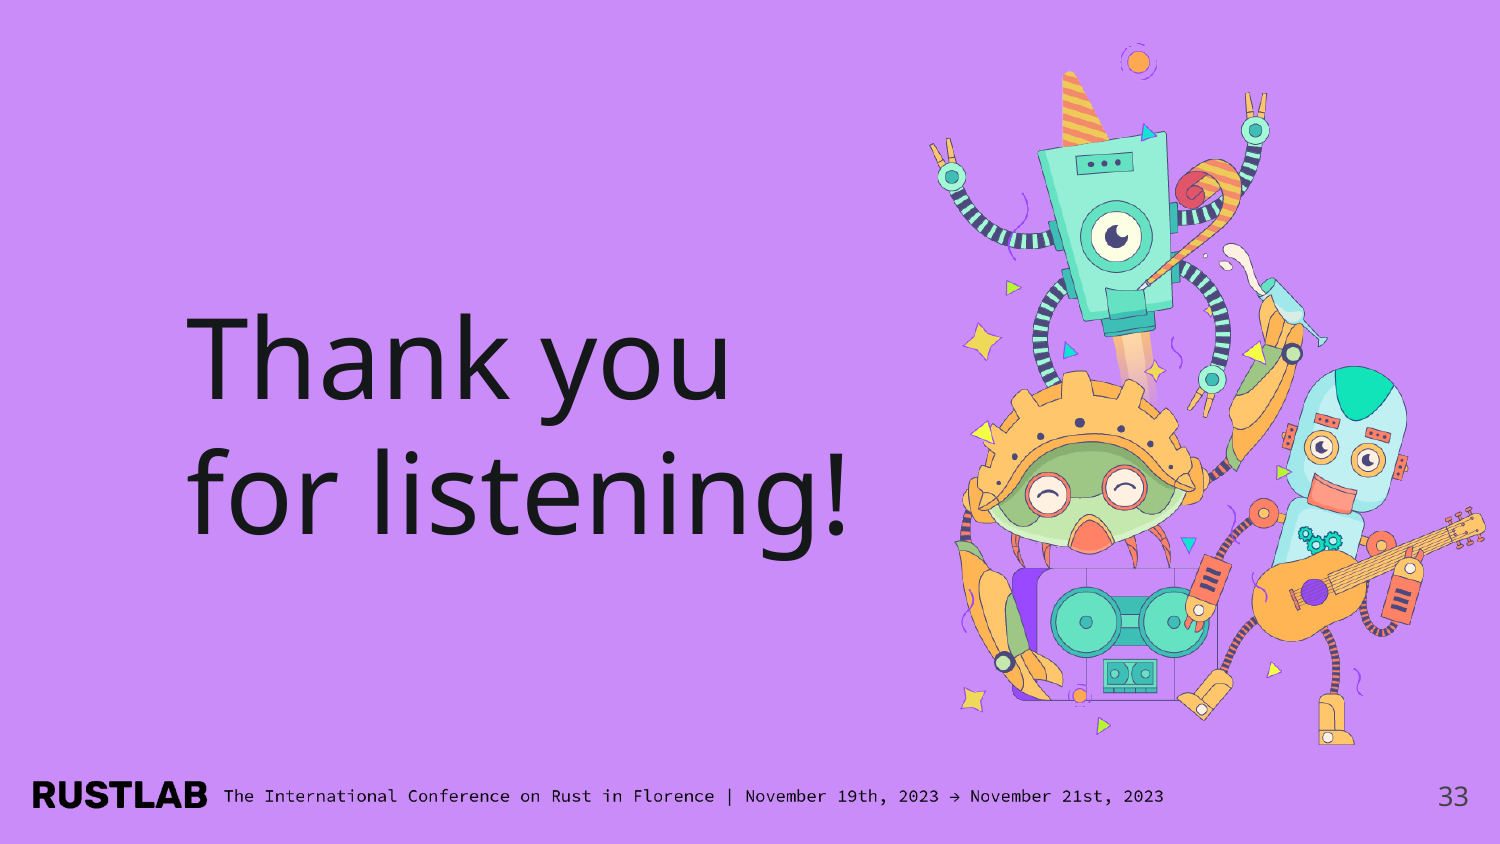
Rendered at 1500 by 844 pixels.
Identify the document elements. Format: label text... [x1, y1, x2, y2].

picture [929, 43, 1486, 746]
subtitle Thank you for listening! [171, 137, 929, 707]
picture [30, 775, 1164, 818]
